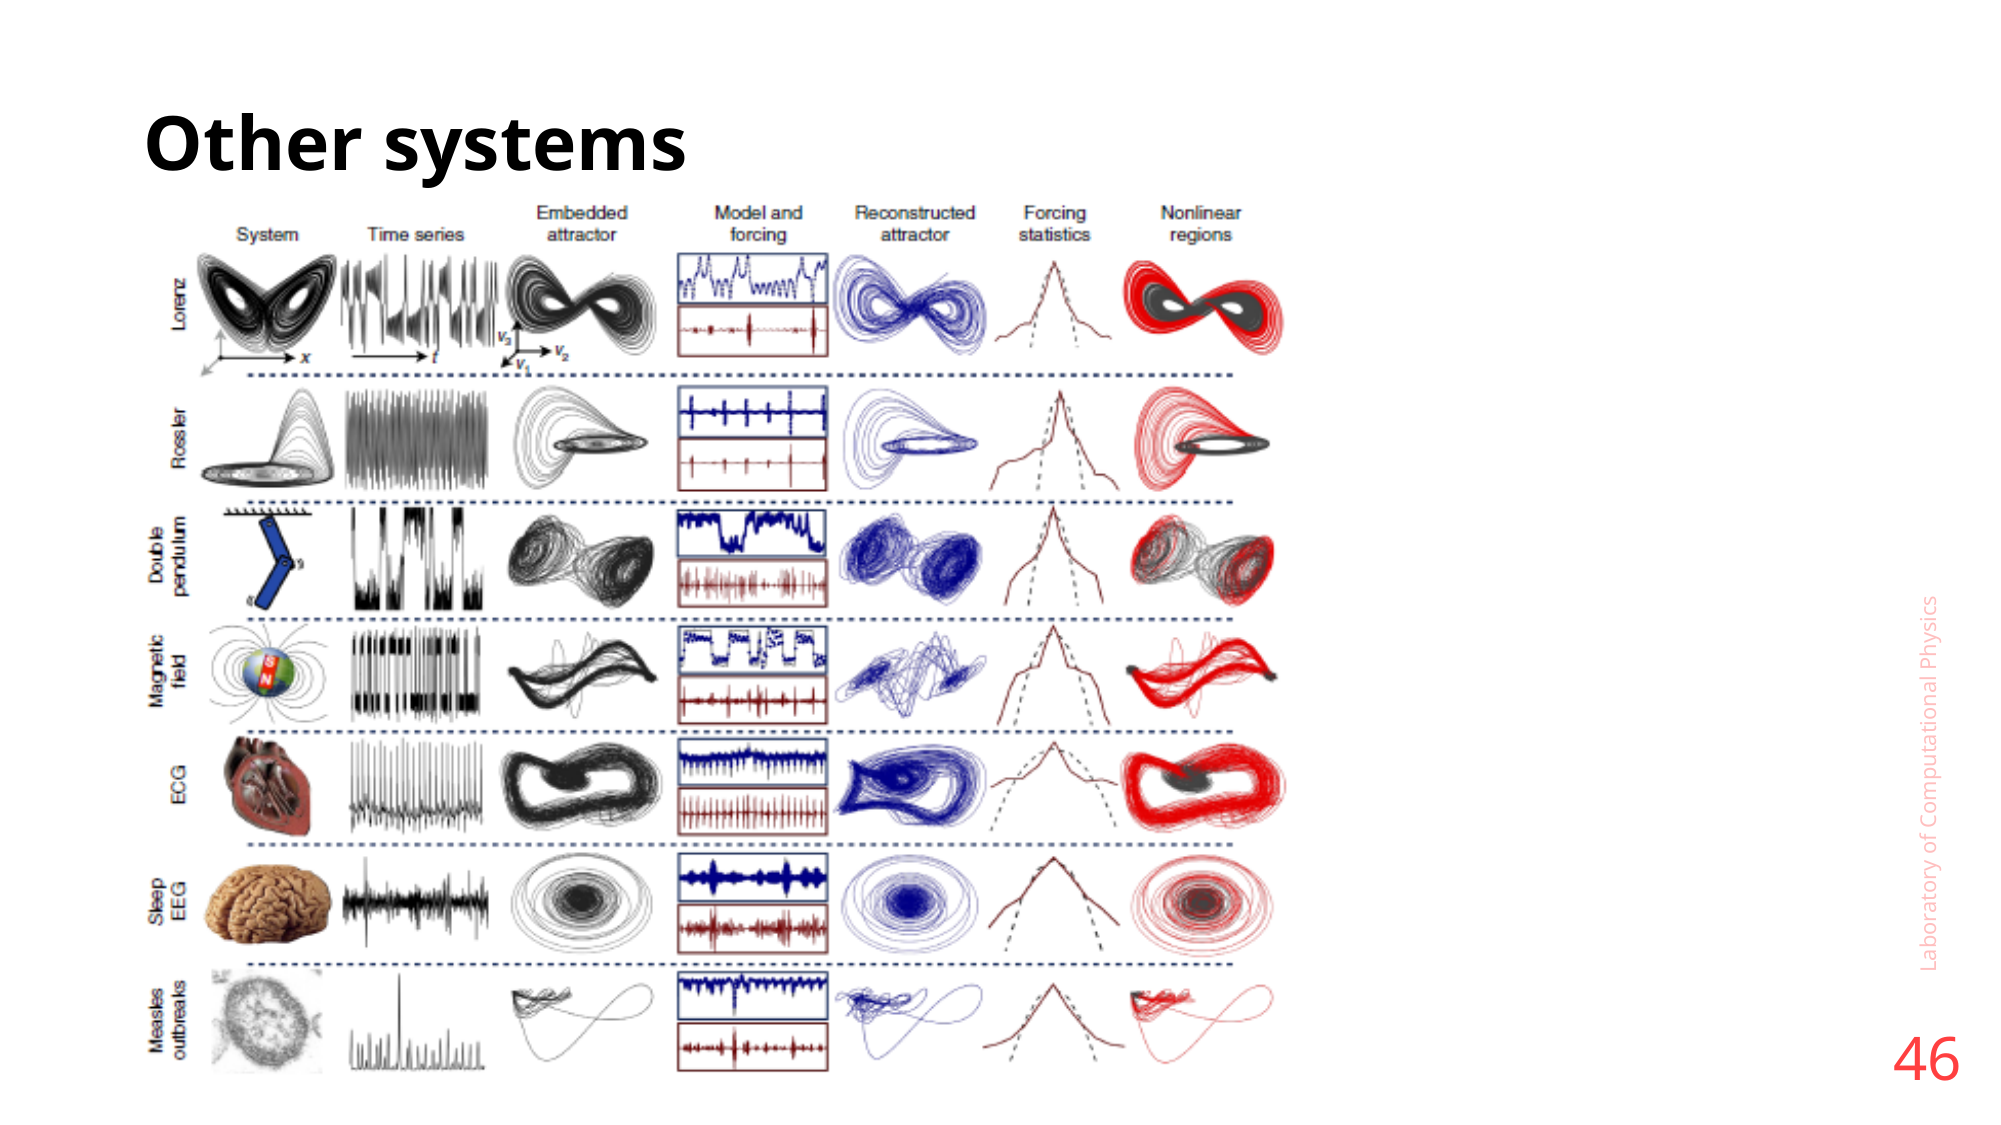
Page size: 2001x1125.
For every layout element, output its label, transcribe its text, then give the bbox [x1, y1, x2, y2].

title Other systems [128, 49, 1719, 195]
picture [128, 194, 1303, 1084]
footer Laboratory of Computational Physics [1897, 400, 1958, 988]
slide_number 46 [1852, 1012, 2000, 1110]
